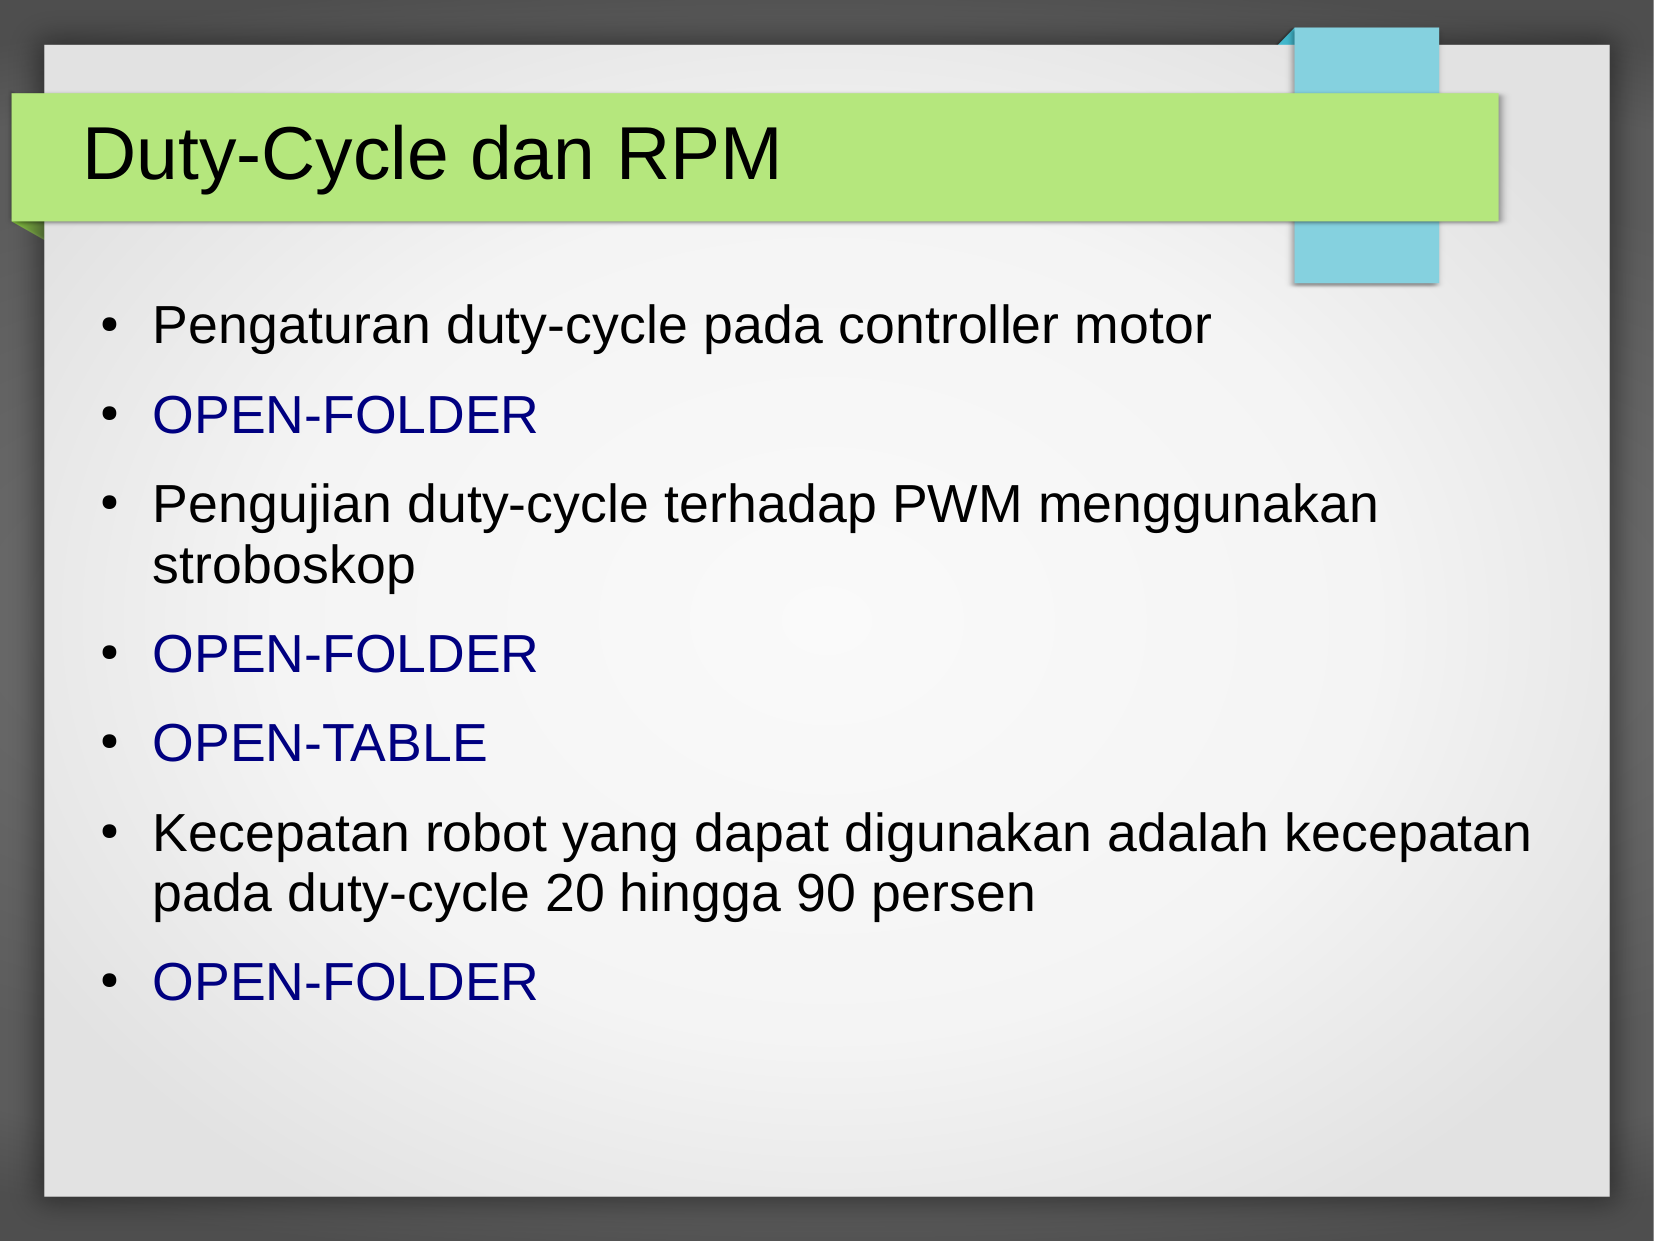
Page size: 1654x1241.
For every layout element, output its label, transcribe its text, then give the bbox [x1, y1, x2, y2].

list Pengaturan duty-cycle pada controller motor OPEN-FOLDER Pengujian duty-cycle terhadap PWM menggunakan stroboskop OPEN-FOLDER OPEN-TABLE Kecepatan robot yang dapat digunakan adalah kecepatan pada duty-cycle 20 hingga 90 persen OPEN-FOLDER [82, 295, 1571, 1015]
picture [0, 0, 1654, 1241]
title Duty-Cycle dan RPM [82, 94, 1264, 213]
